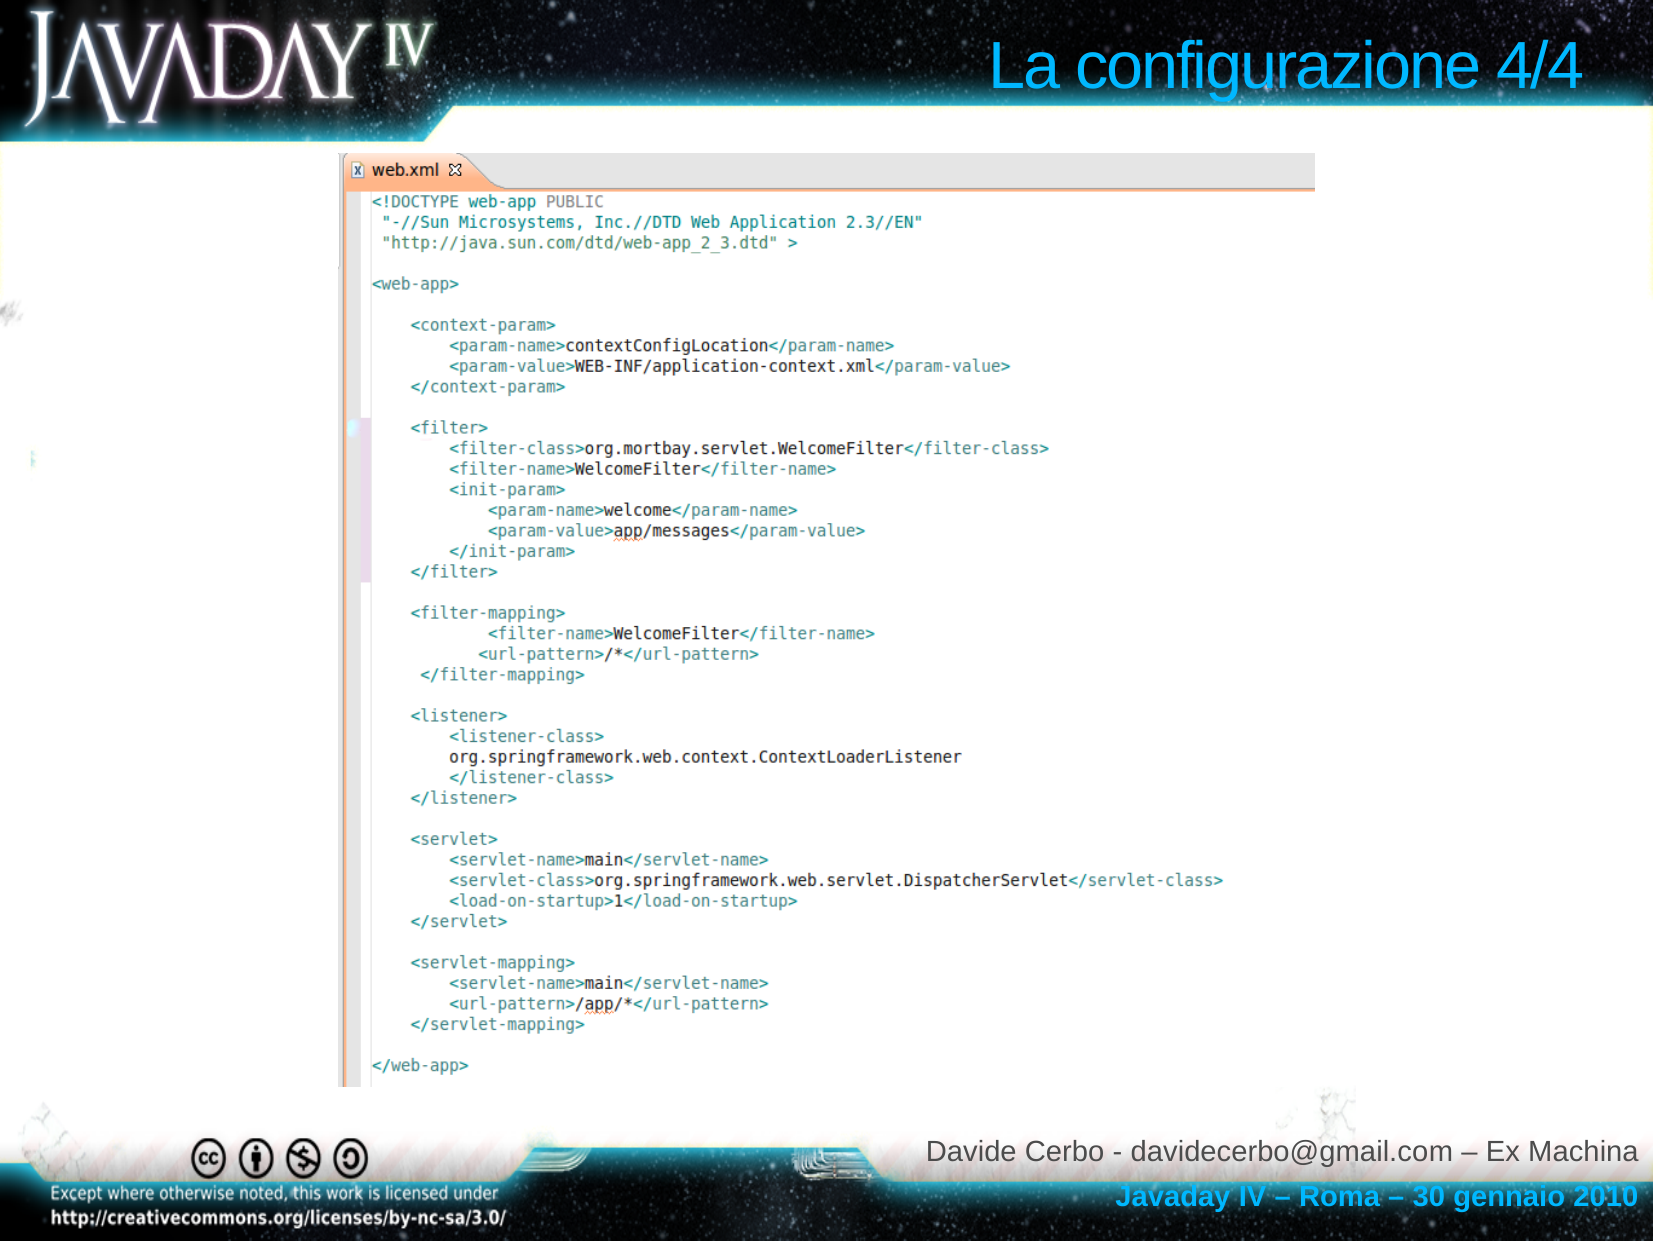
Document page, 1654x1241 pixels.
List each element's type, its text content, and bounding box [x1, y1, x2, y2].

title La configurazione 4/4 [108, 0, 1585, 169]
picture [0, 0, 1653, 1241]
